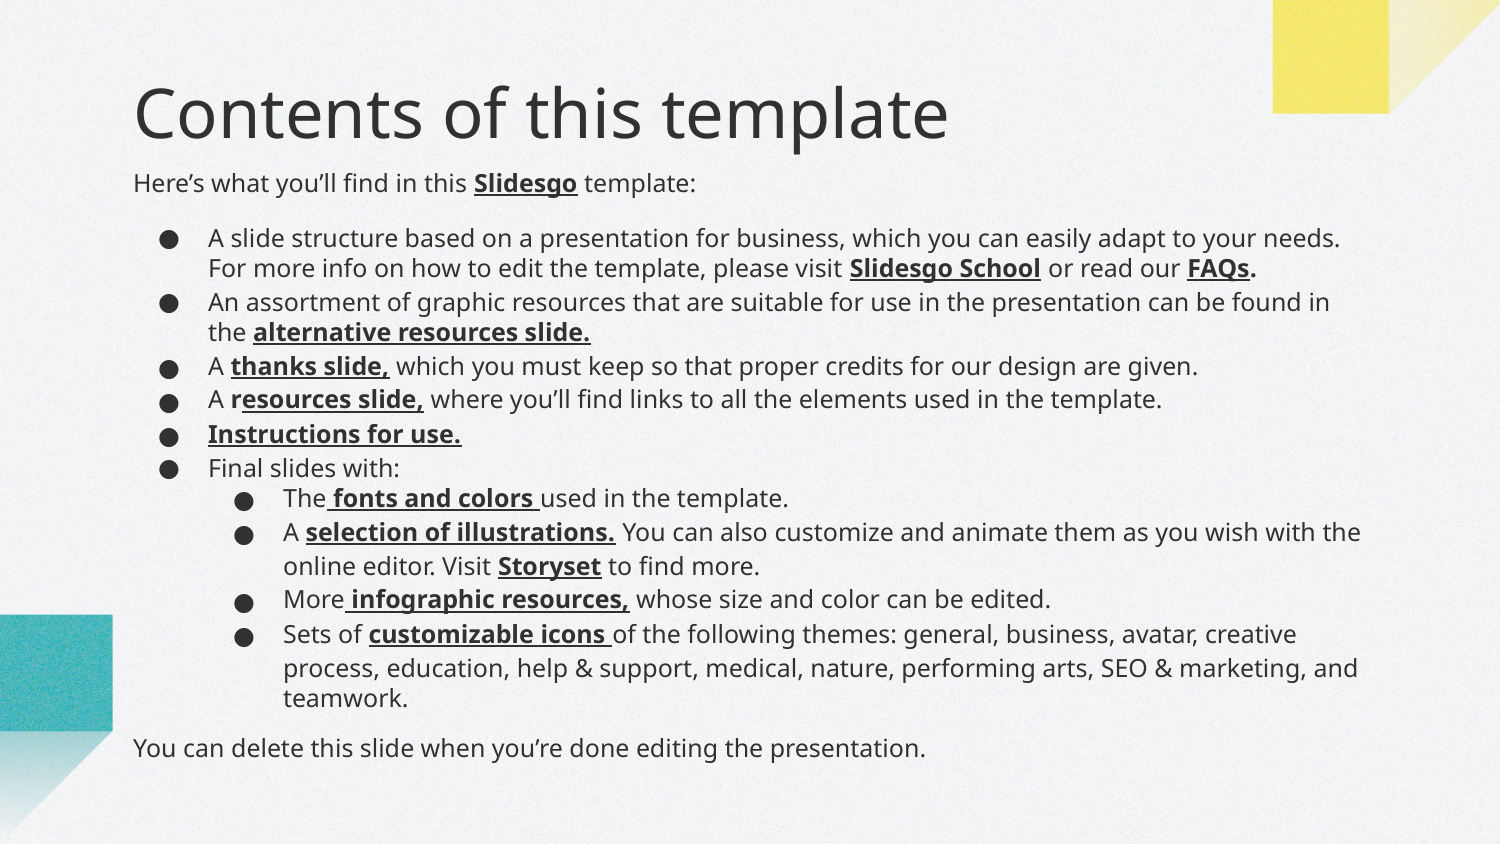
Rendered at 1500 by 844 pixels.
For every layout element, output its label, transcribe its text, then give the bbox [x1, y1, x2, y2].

picture [0, 0, 1500, 844]
list Here’s what you’ll find in this Slidesgo template: A slide structure based on a presentation for business, which you can easily adapt to your needs. For more info on how to edit the template, please visit Slidesgo School or read our FAQs. An assortment of graphic resources that are suitable for use in the presentation can be found in the alternative resources slide. A thanks slide, which you must keep so that proper credits for our design are given. A resources slide, where you’ll find links to all the elements used in the template. Instructions for use. Final slides with: The fonts and colors used in the template. A selection of illustrations. You can also customize and animate them as you wish with the online editor. Visit Storyset to find more. More infographic resources, whose size and color can be edited. Sets of customizable icons of the following themes: general, business, avatar, creative process, education, help & support, medical, nature, performing arts, SEO & marketing, and teamwork. You can delete this slide when you’re done editing the presentation. [118, 174, 1382, 756]
title Contents of this template [118, 63, 1159, 158]
